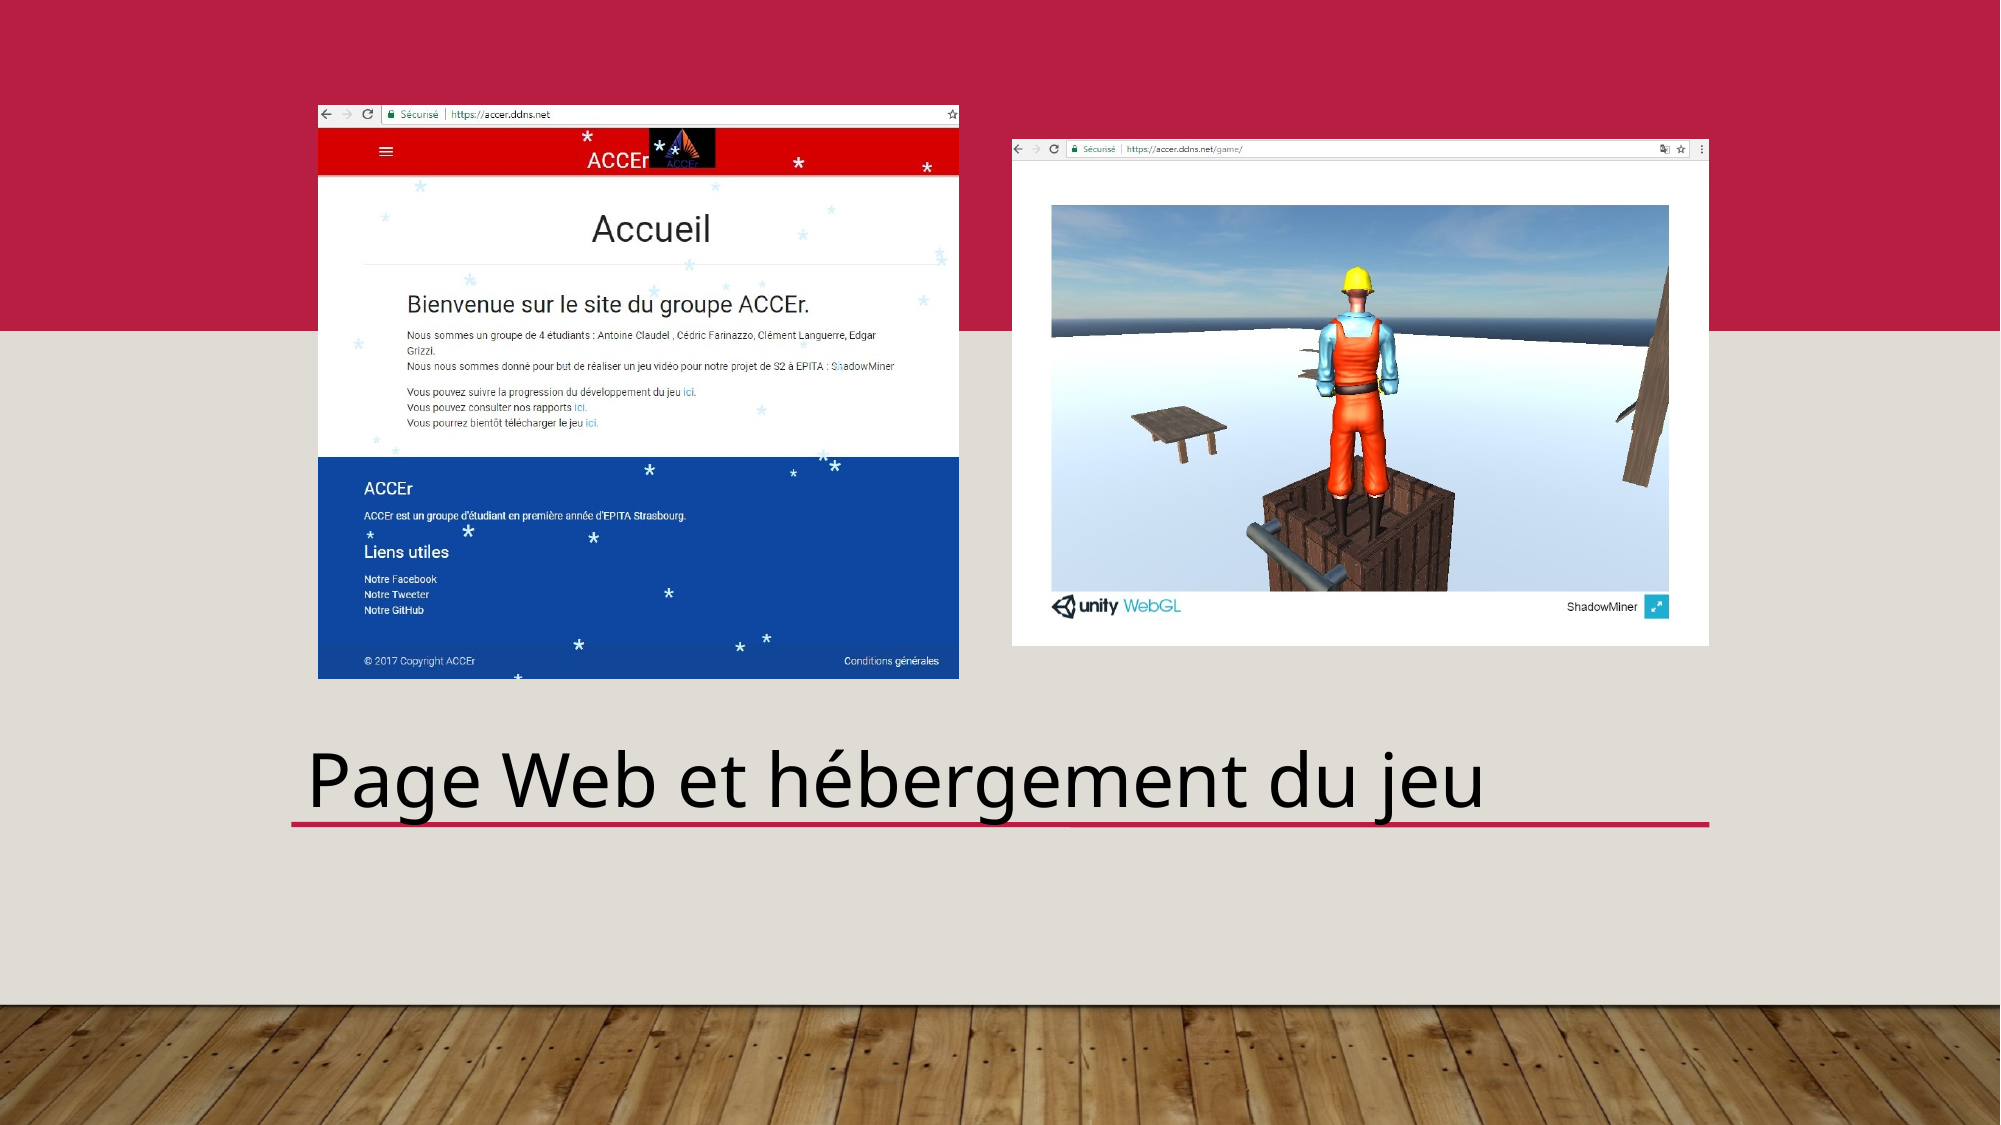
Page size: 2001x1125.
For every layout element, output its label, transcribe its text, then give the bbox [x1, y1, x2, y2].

title Page Web et hébergement du jeu [291, 731, 1709, 824]
picture [318, 105, 959, 679]
text_box [0, 0, 2000, 1005]
picture [1012, 139, 1709, 646]
picture [0, 1005, 2000, 1125]
